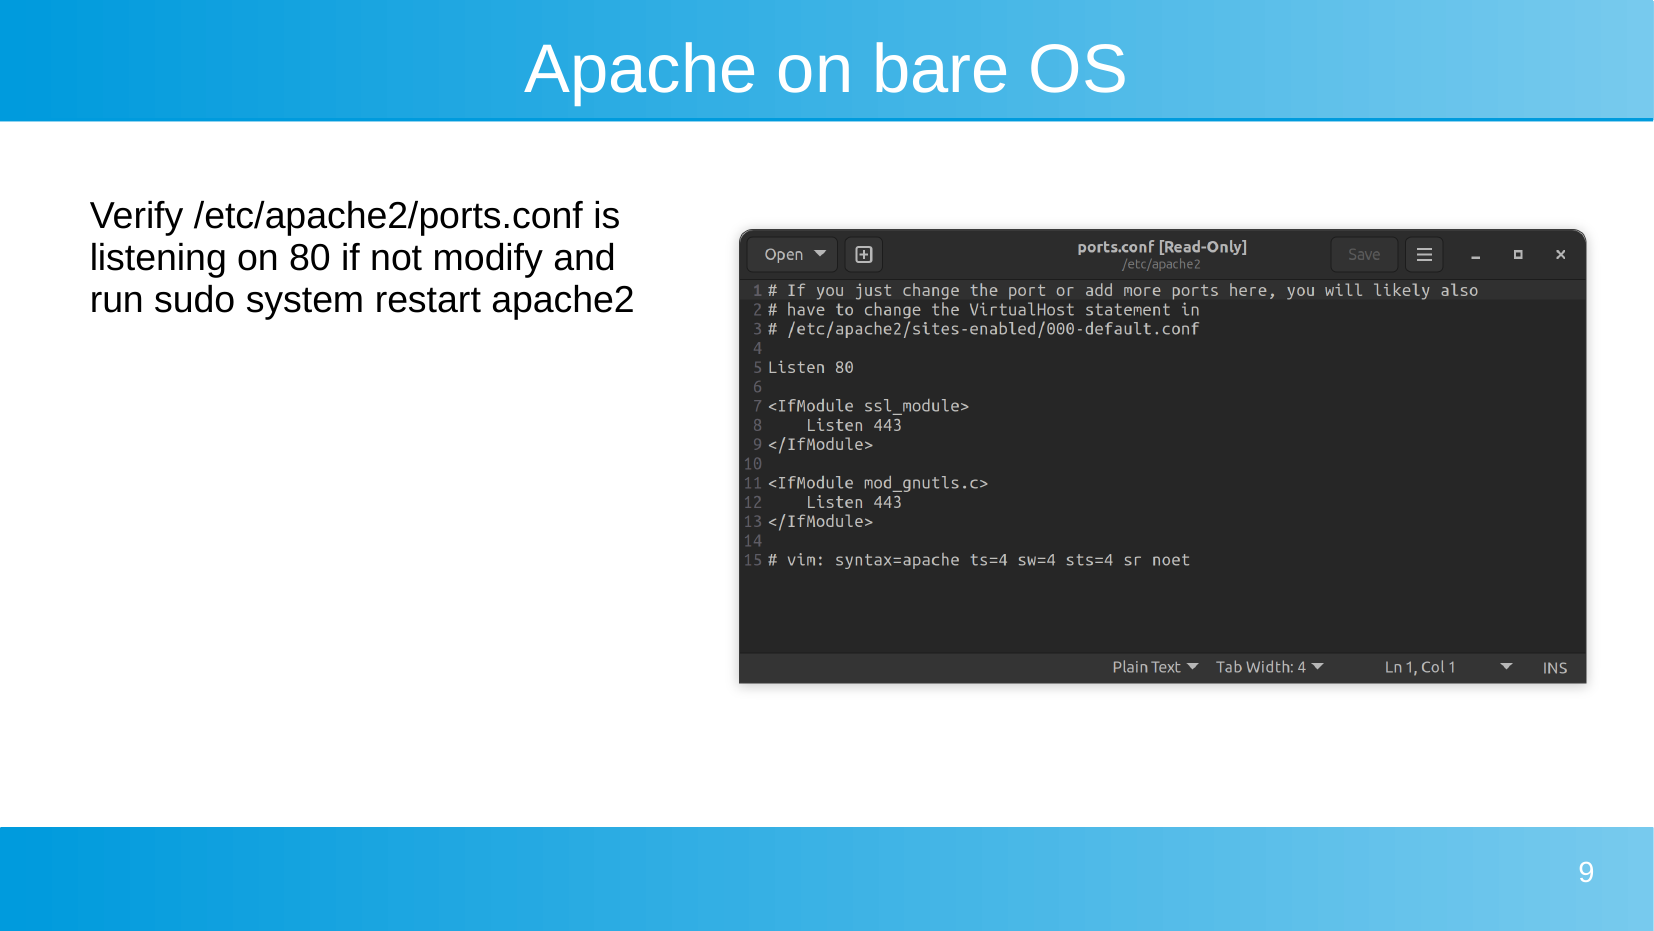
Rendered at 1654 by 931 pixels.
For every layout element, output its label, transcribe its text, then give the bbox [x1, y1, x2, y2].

title Apache on bare OS [59, 29, 1595, 108]
text_box Verify /etc/apache2/ports.conf is listening on 80 if not modify and run sudo system restart apache2 [75, 187, 676, 413]
picture [712, 205, 1613, 713]
